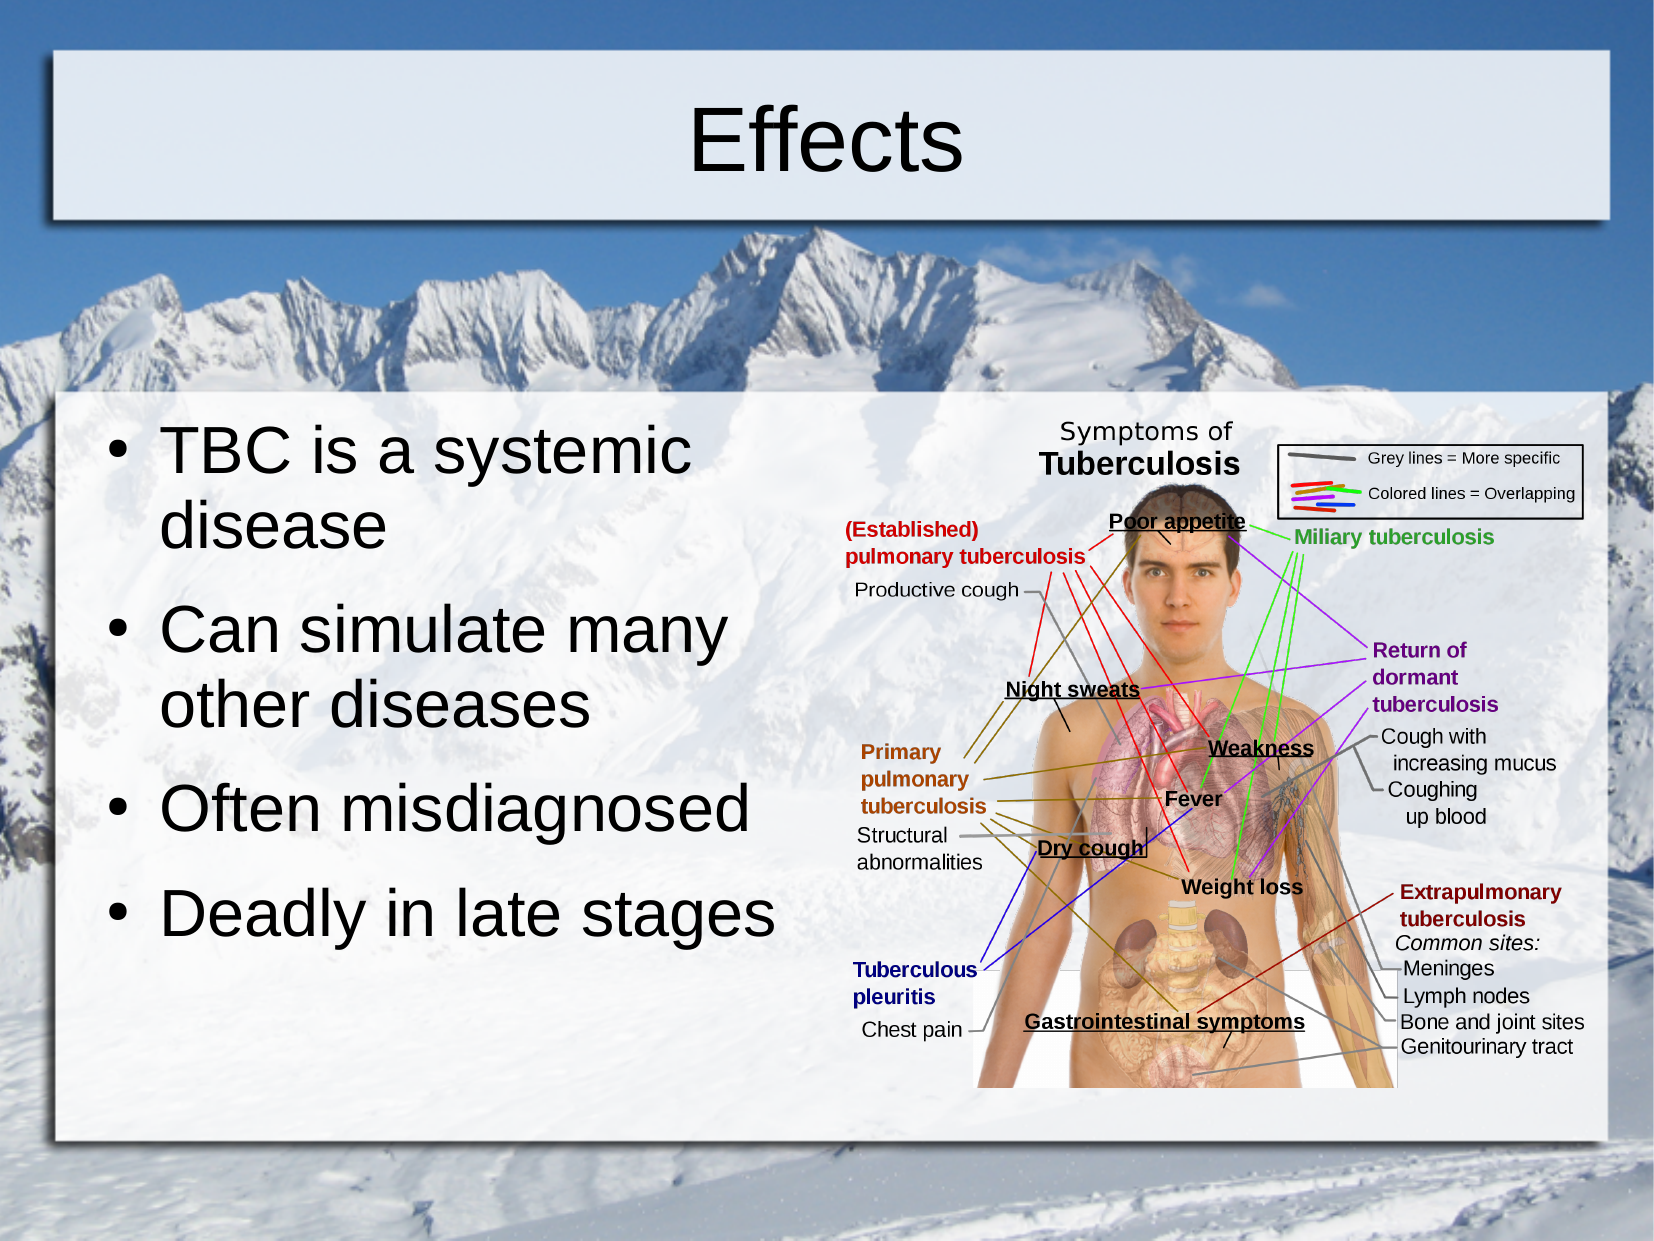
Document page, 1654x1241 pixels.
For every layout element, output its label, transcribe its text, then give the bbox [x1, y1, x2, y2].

list TBC is a systemic disease Can simulate many other diseases Often misdiagnosed Deadly in late stages [88, 413, 812, 1163]
title Effects [59, 61, 1595, 219]
picture [0, 0, 1654, 1241]
